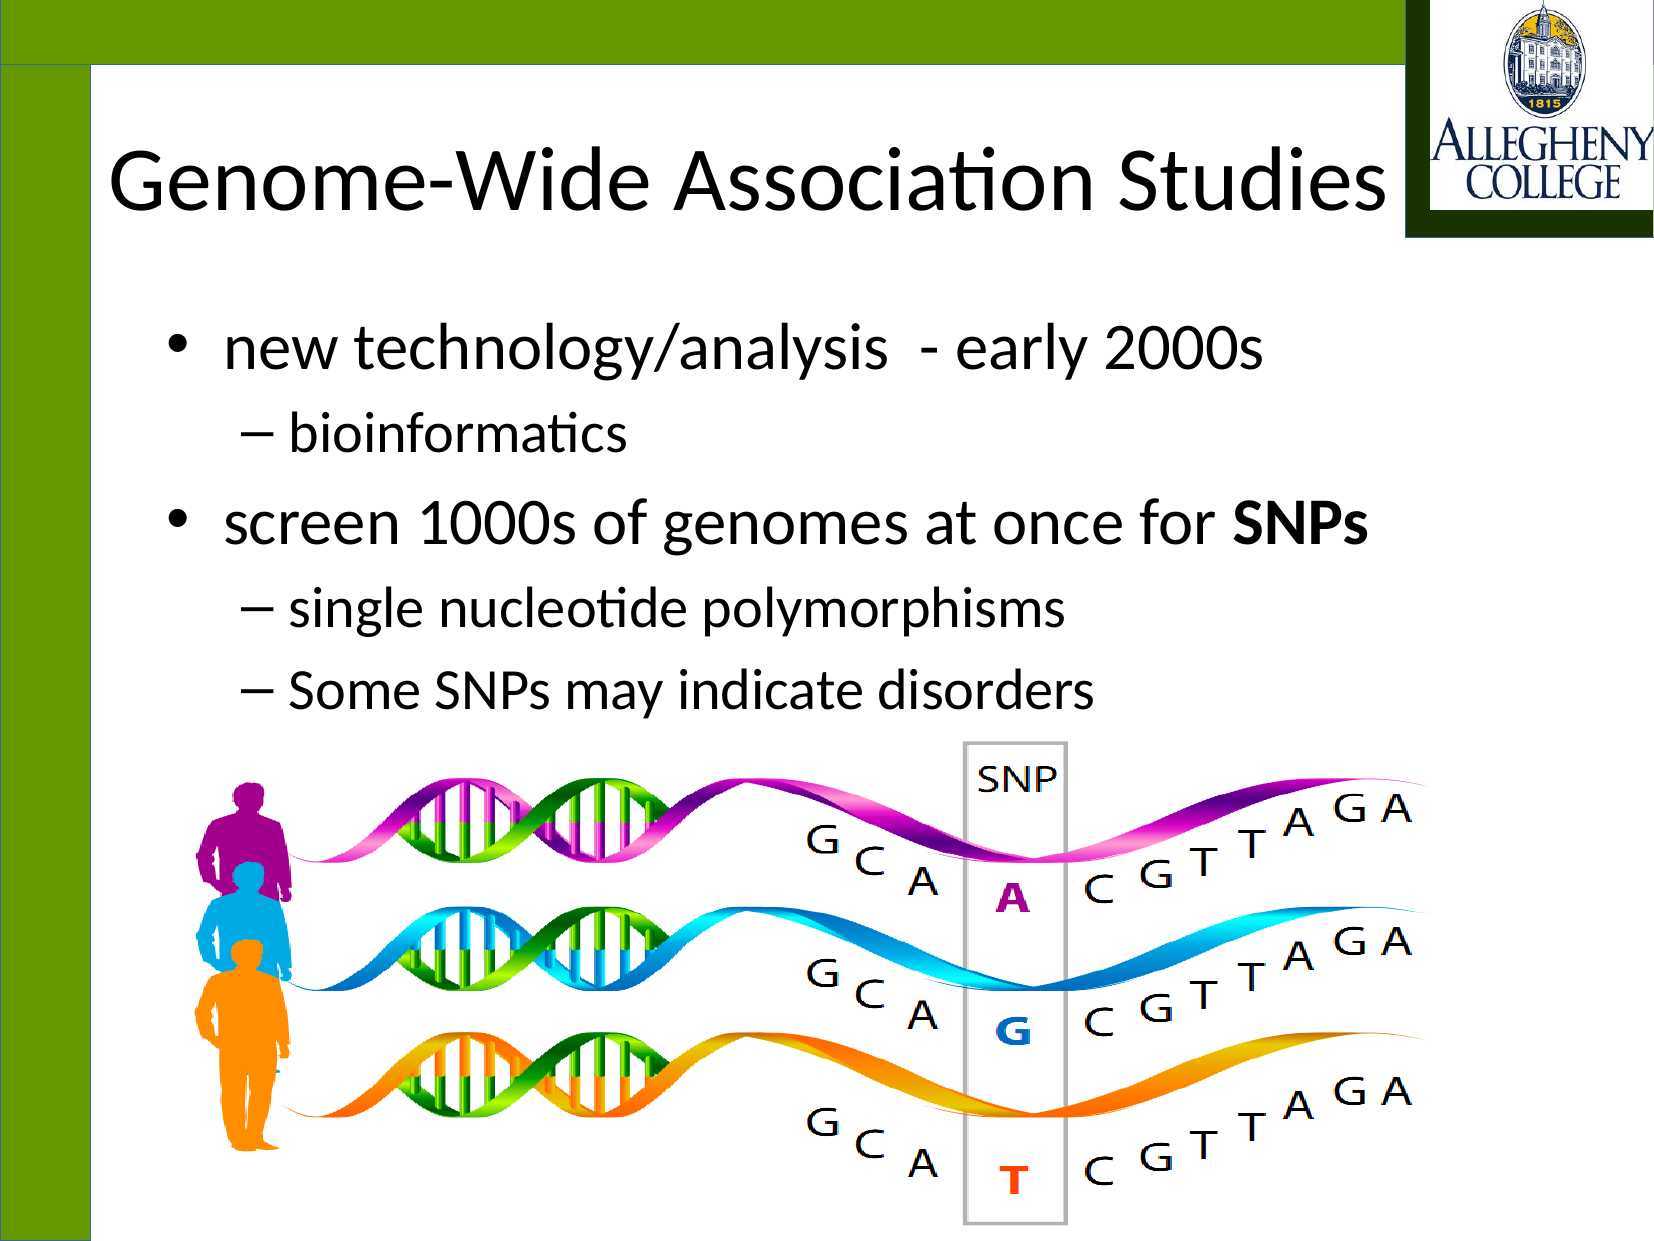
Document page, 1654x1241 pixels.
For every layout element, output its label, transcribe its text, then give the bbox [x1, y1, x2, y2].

list new technology/analysis - early 2000s bioinformatics screen 1000s of genomes at once for SNPs single nucleotide polymorphisms Some SNPs may indicate disorders [151, 295, 1502, 1038]
picture [177, 736, 1452, 1235]
title Genome-Wide Association Studies [75, 80, 1426, 268]
text_box [0, 0, 1654, 1241]
picture [1430, 0, 1654, 210]
